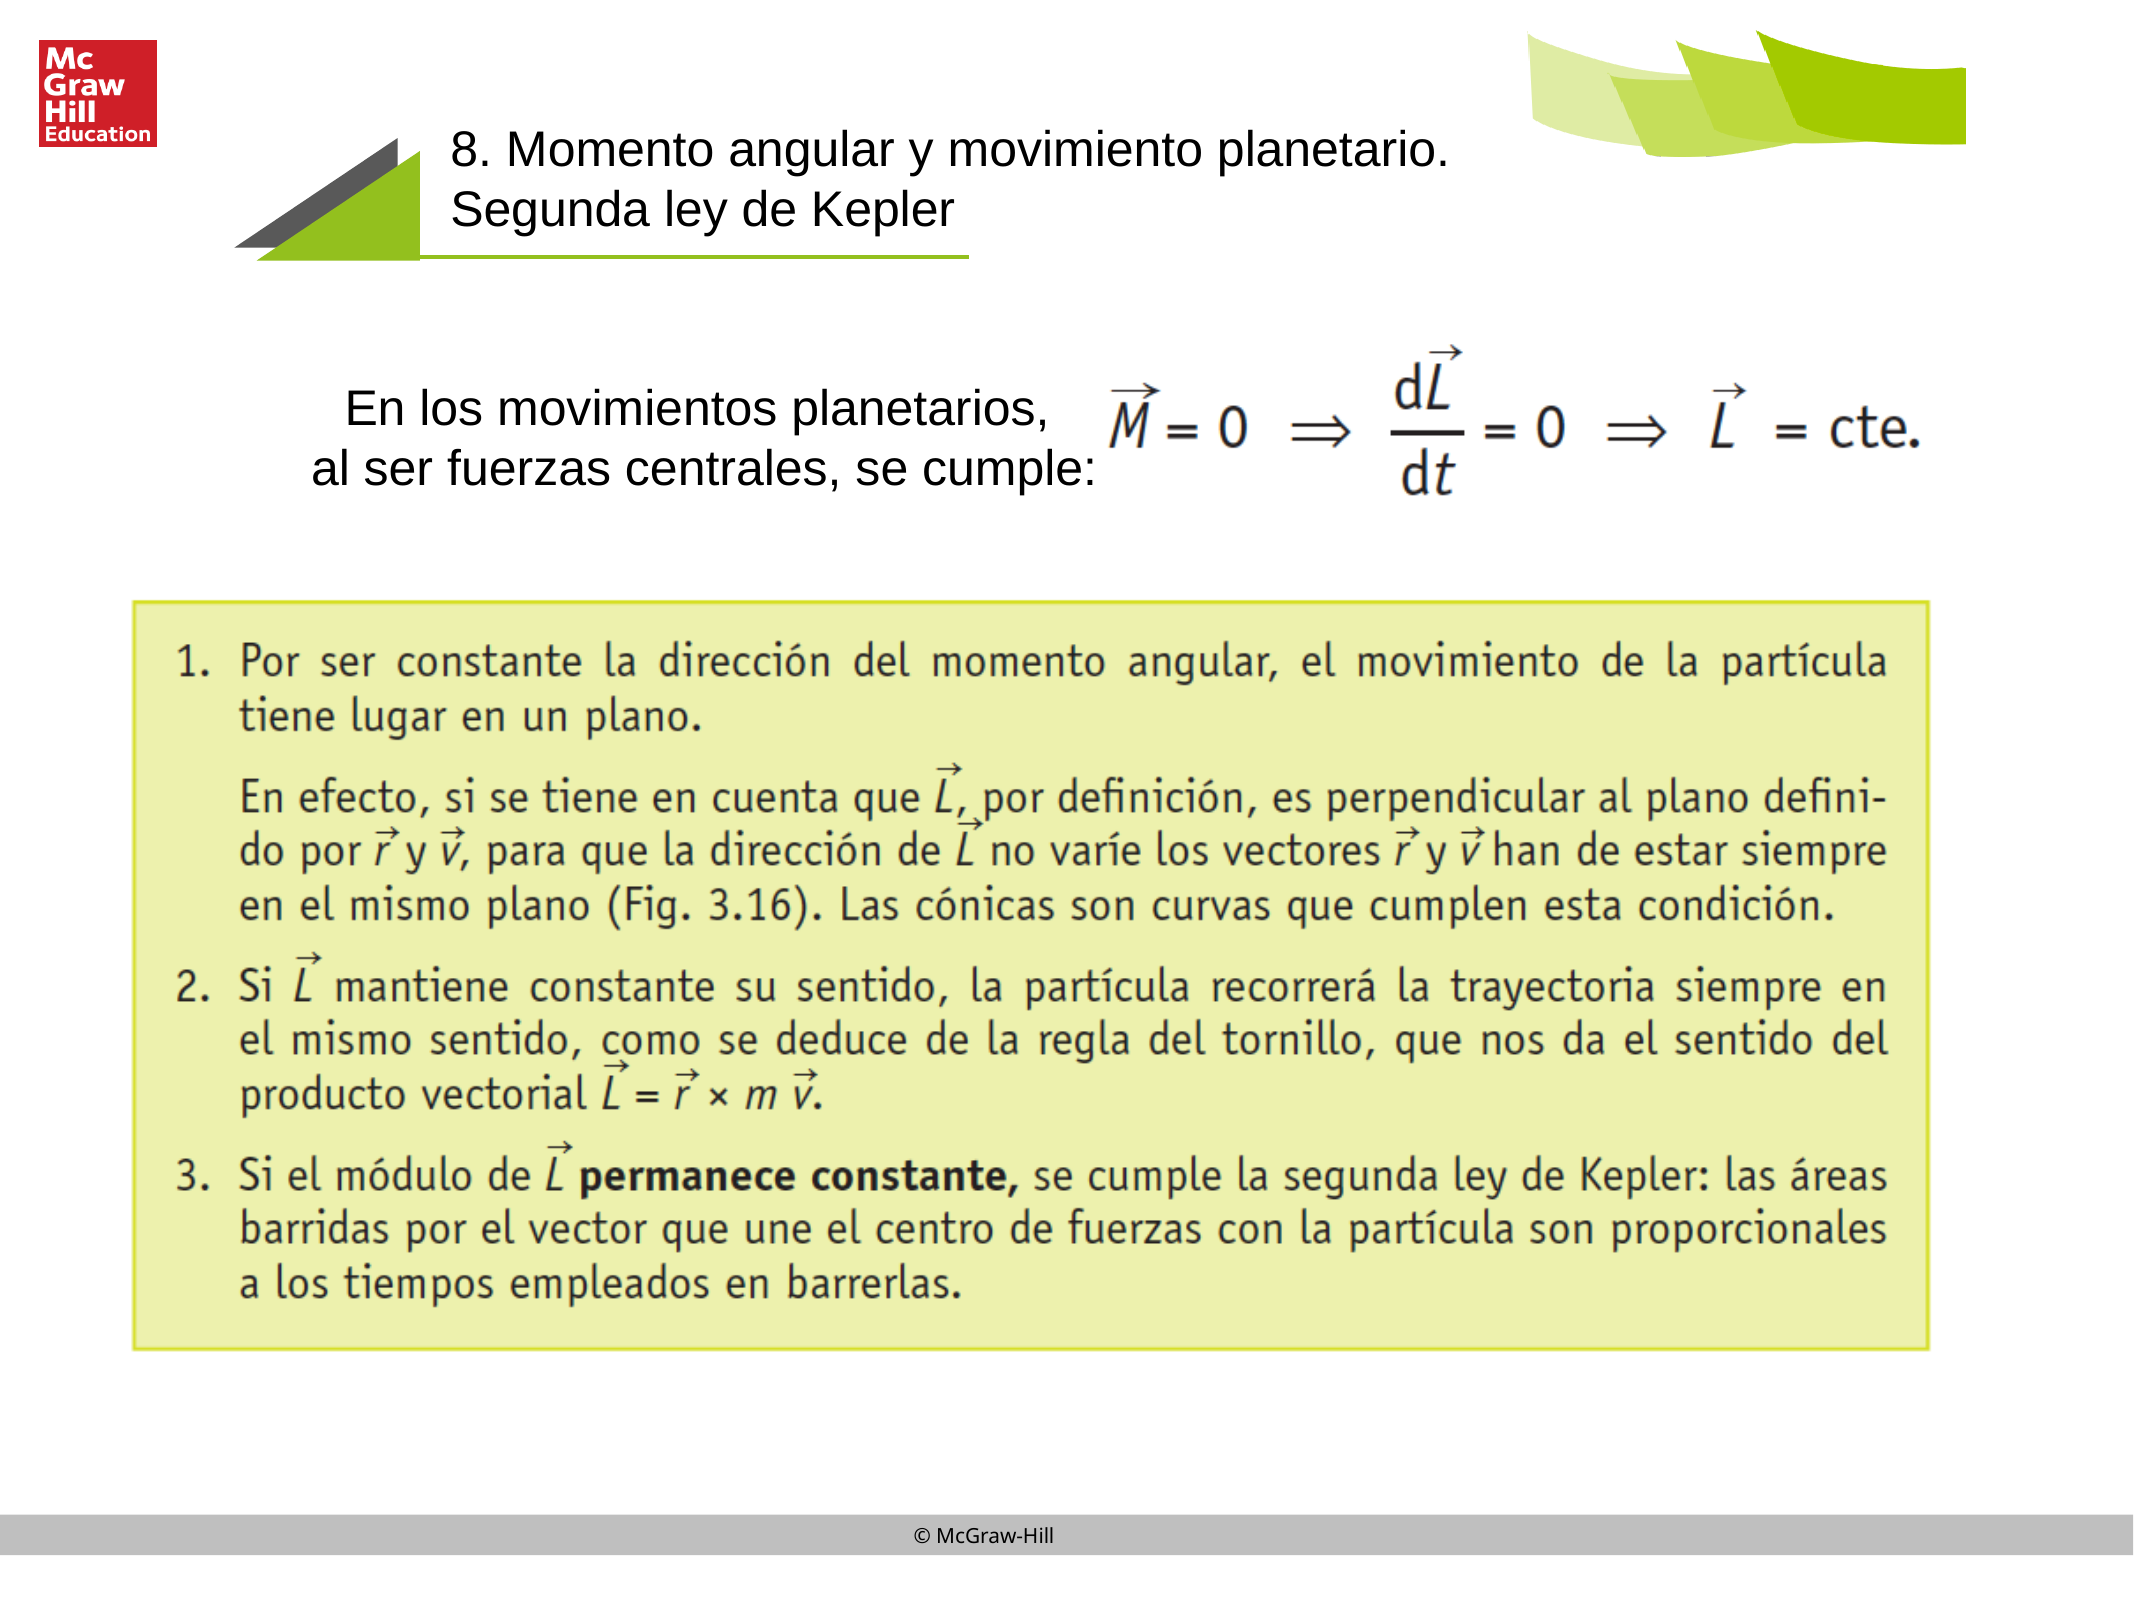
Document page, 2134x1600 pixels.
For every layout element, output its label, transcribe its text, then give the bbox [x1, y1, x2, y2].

picture [1105, 336, 1935, 534]
picture [39, 40, 157, 147]
text_box © McGraw-Hill [707, 1514, 1261, 1555]
text_box [234, 138, 420, 261]
text_box En los movimientos planetarios, al ser fuerzas centrales, se cumple: [126, 366, 1105, 504]
text_box [0, 1514, 2134, 1556]
picture [116, 590, 1940, 1364]
text_box 8. Momento angular y movimiento planetario. Segunda ley de Kepler [442, 107, 1470, 245]
picture [1387, 30, 1966, 157]
